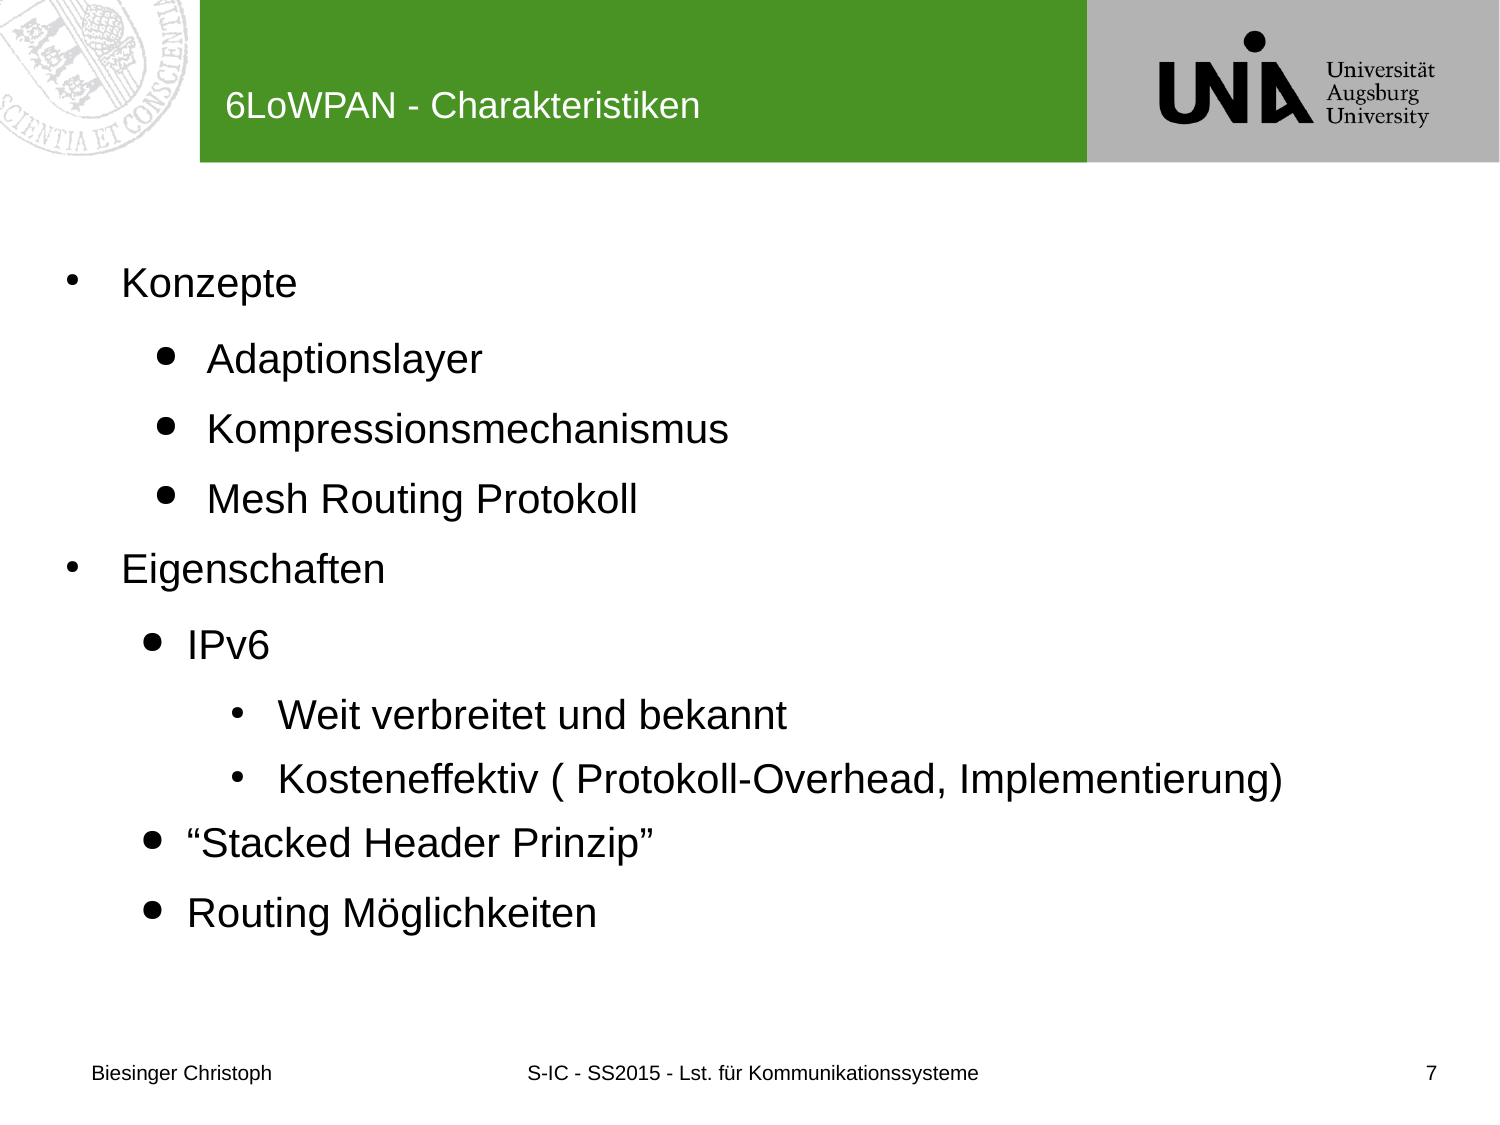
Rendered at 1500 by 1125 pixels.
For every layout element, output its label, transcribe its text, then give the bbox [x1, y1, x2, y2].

footer S-IC - SS2015 - Lst. für Kommunikationssysteme [512, 1035, 1123, 1110]
picture [0, 0, 188, 156]
picture [1122, 12, 1488, 271]
title 6LoWPAN - Charakteristiken [225, 50, 1088, 163]
slide_number <Nummer> [1175, 1035, 1452, 1110]
slide_number Biesinger Christoph [76, 1035, 389, 1110]
list Konzepte Adaptionslayer Kompressionsmechanismus Mesh Routing Protokoll Eigenschaften IPv6 Weit verbreitet und bekannt Kosteneffektiv ( Protokoll-Overhead, Implementierung) “Stacked Header Prinzip” Routing Möglichkeiten [64, 255, 1415, 998]
